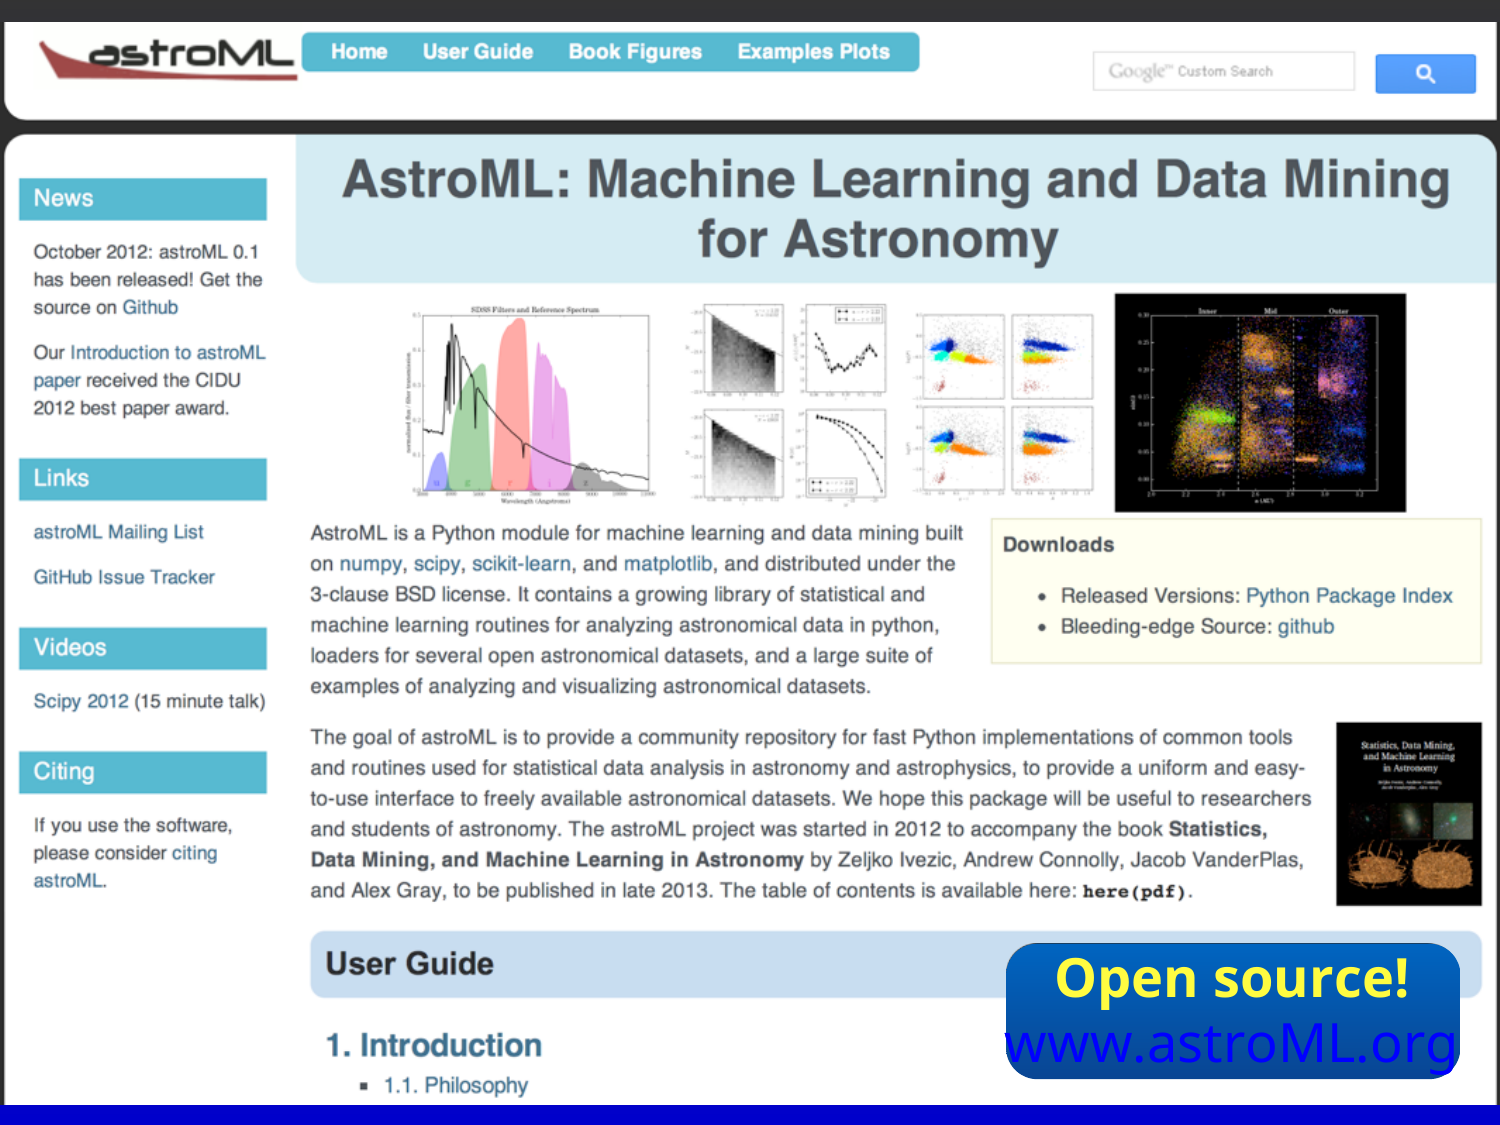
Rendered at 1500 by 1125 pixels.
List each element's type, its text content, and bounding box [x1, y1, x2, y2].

picture [0, 22, 1500, 1105]
text_box Open source! www.astroML.org [996, 935, 1468, 1091]
